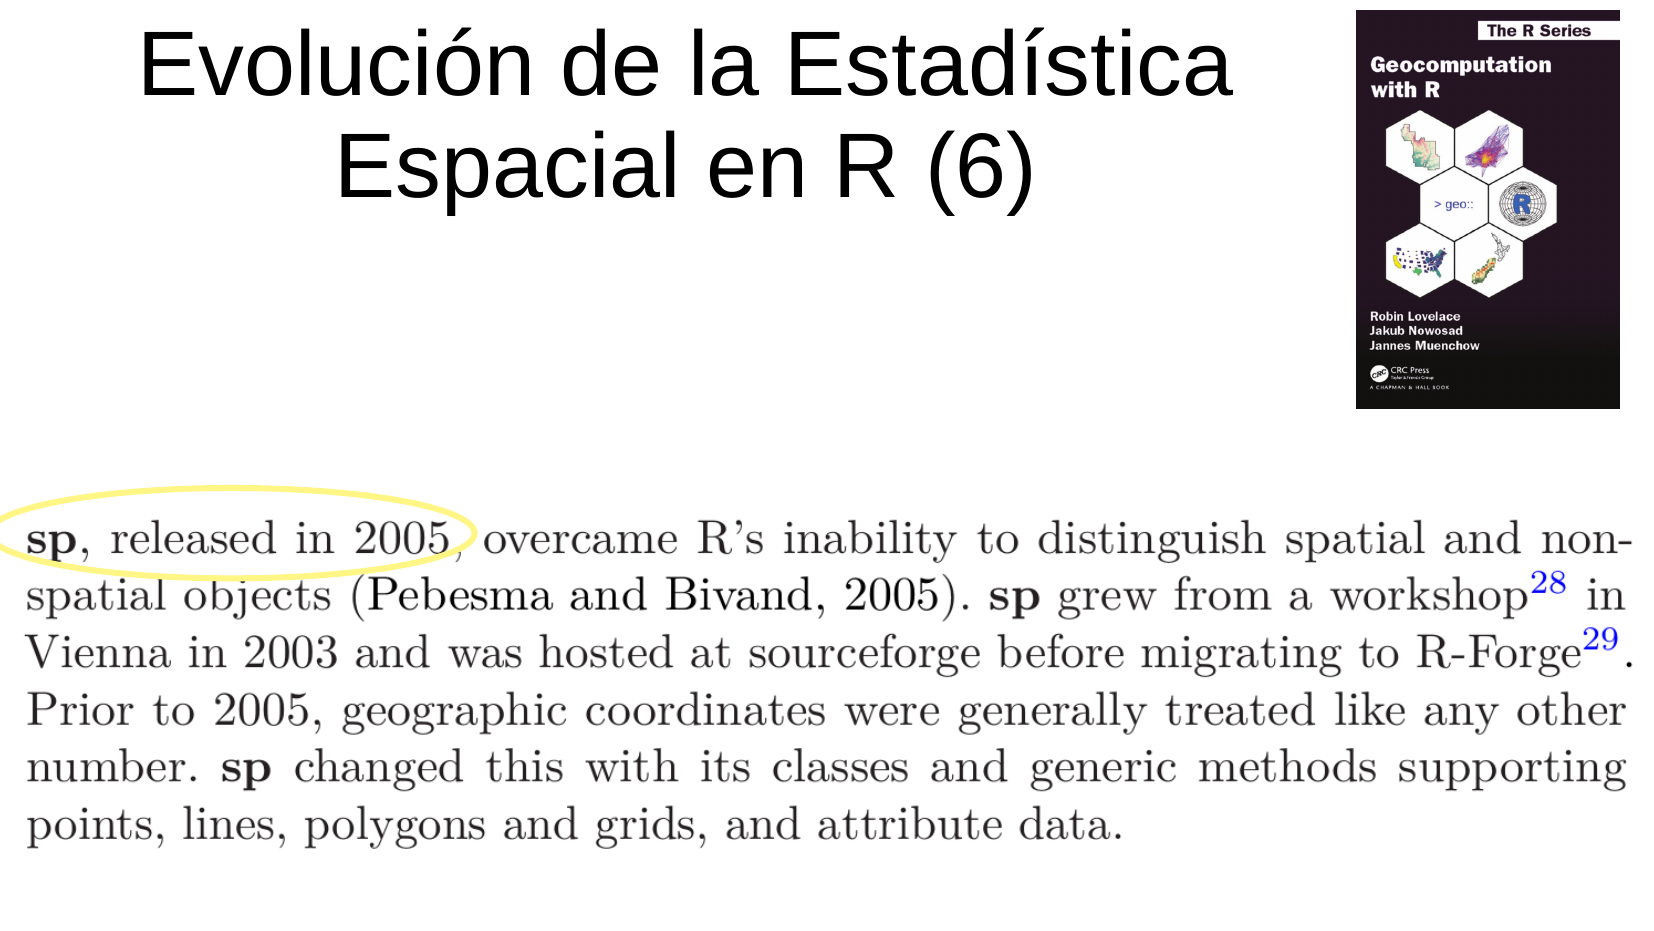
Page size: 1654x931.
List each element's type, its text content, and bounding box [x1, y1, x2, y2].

picture [0, 511, 17, 519]
picture [0, 511, 1648, 850]
title Evolución de la Estadística Espacial en R (6) [82, 12, 1291, 218]
picture [1356, 10, 1620, 409]
text_box [0, 487, 475, 579]
